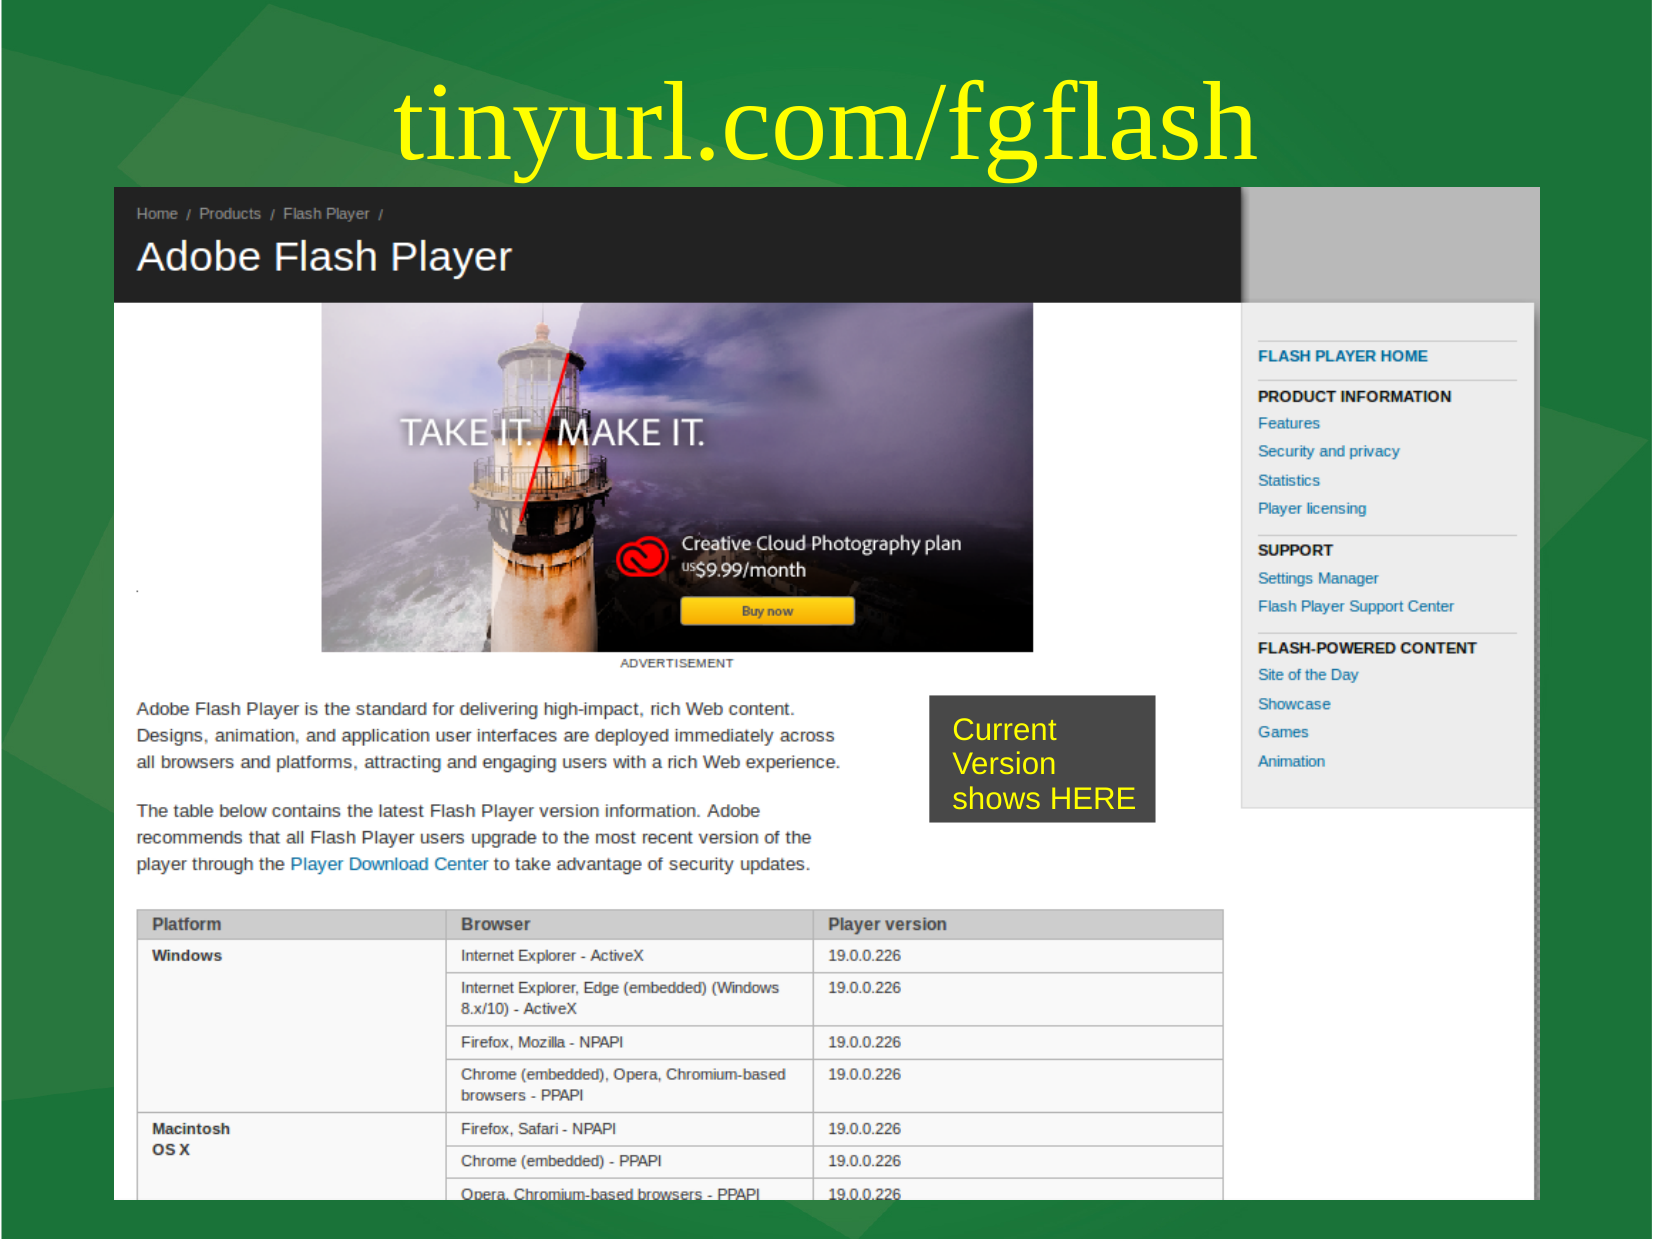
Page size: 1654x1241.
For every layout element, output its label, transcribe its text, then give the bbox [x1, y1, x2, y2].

picture [0, 0, 1652, 1241]
text_box Current Version shows HERE [937, 704, 1163, 826]
title tinyurl.com/fgflash [82, 17, 1571, 226]
